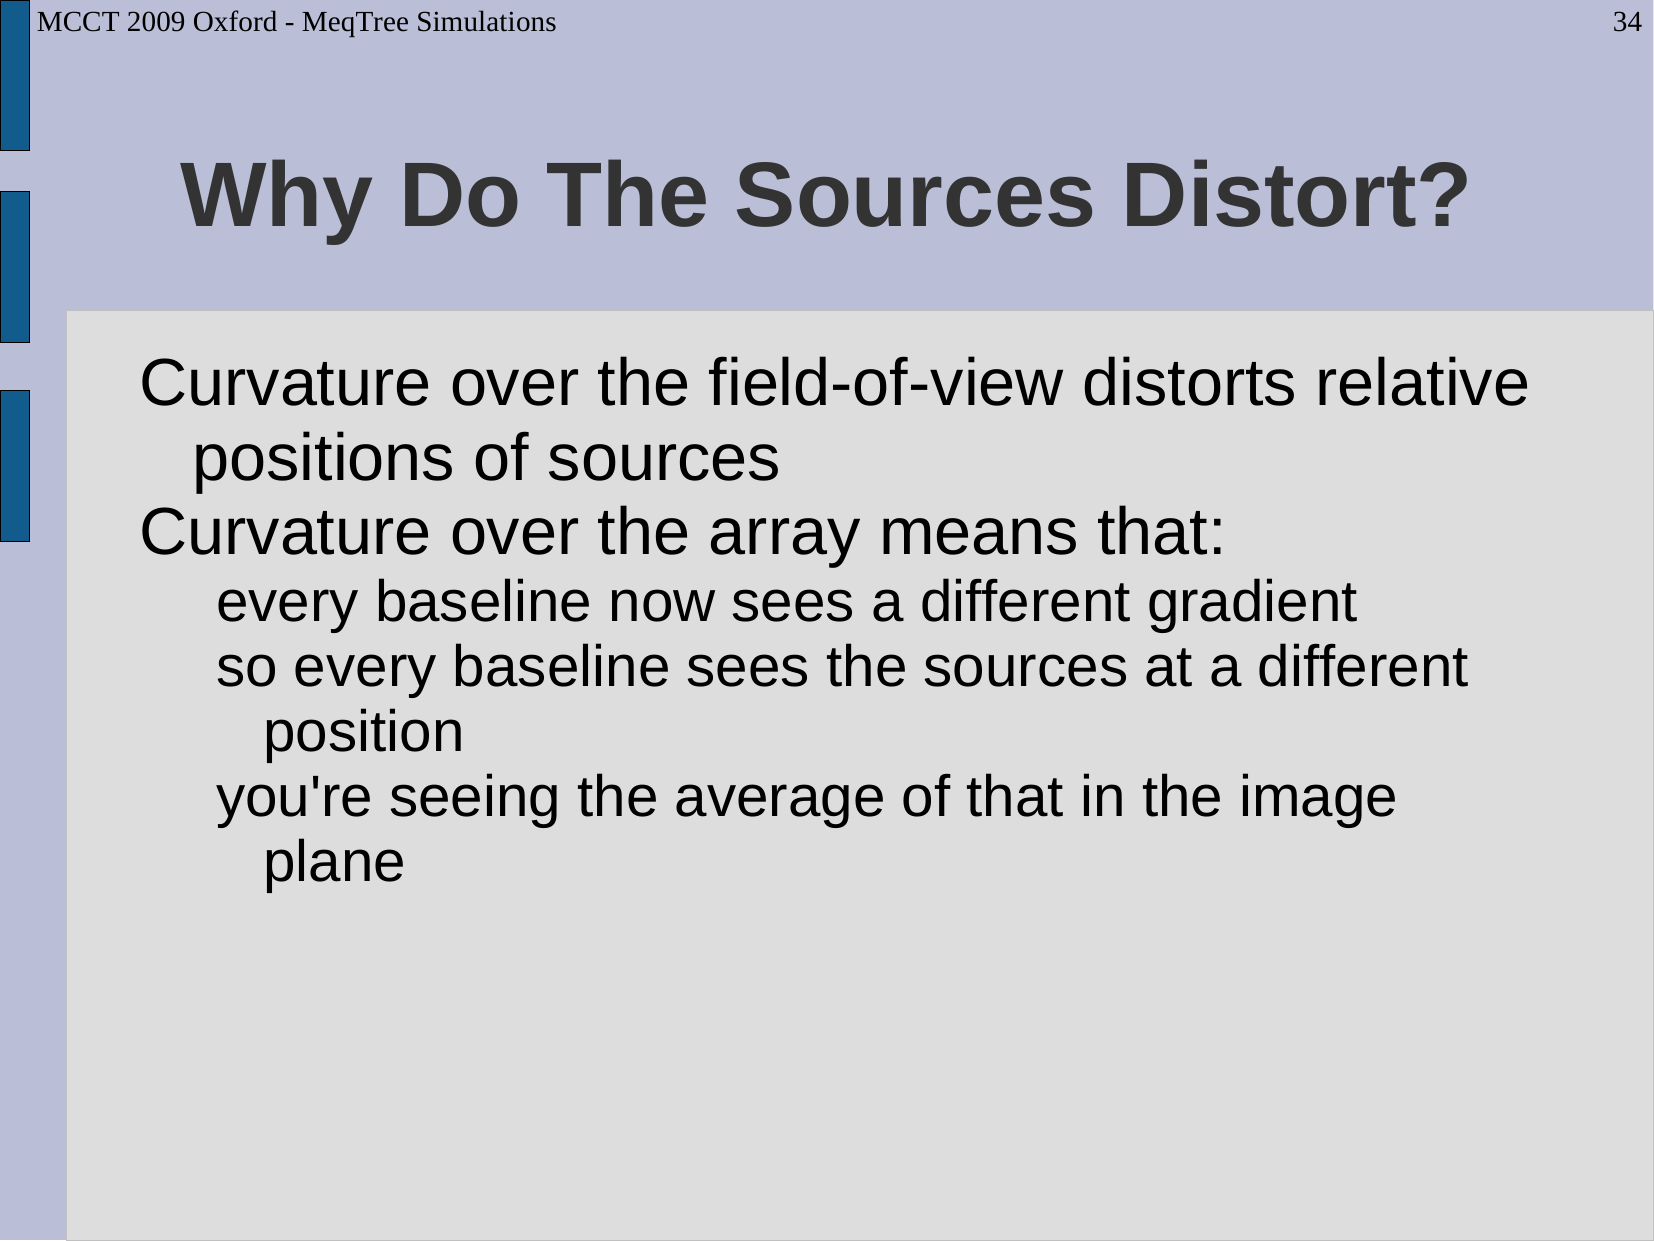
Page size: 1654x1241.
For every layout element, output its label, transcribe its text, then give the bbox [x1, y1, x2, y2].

list Curvature over the field-of-view distorts relative positions of sources Curvature over the array means that: every baseline now sees a different gradient so every baseline sees the sources at a different position you're seeing the average of that in the image plane [121, 344, 1534, 1127]
title Why Do The Sources Distort? [121, 91, 1534, 299]
